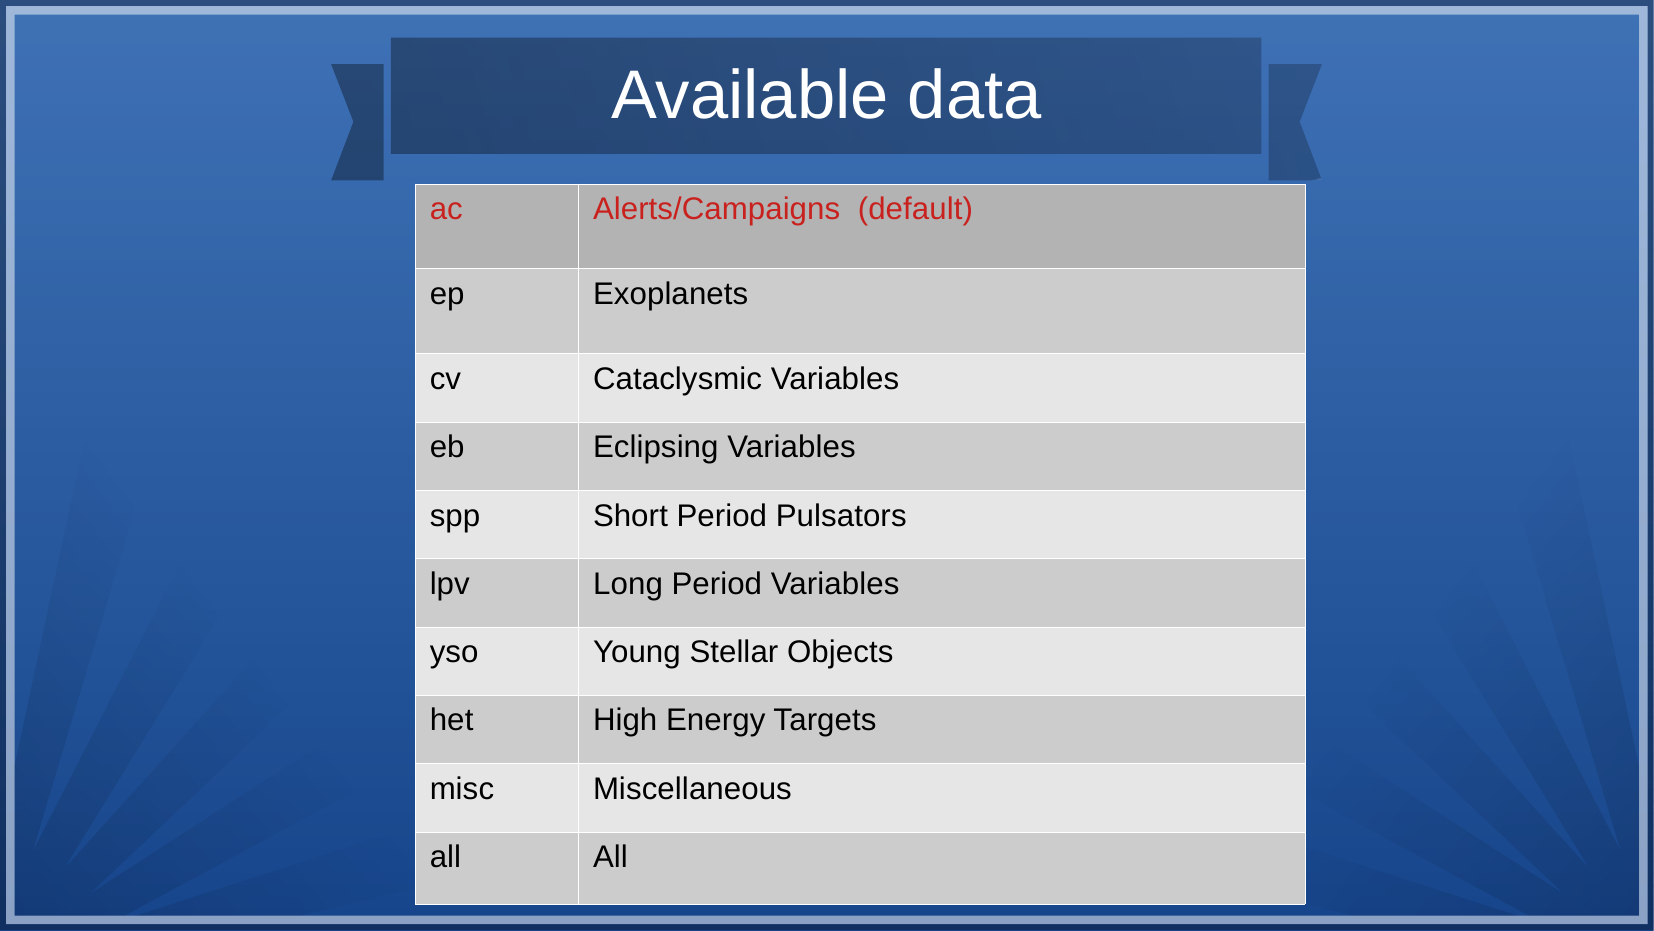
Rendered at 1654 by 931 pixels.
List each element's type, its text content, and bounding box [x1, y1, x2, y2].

table_cell Eclipsing Variables [579, 423, 1305, 490]
table_cell Miscellaneous [579, 764, 1305, 832]
table_cell Long Period Variables [579, 559, 1305, 627]
table_cell Short Period Pulsators [579, 491, 1305, 558]
table_cell lpv [416, 559, 578, 627]
table_cell yso [416, 628, 578, 695]
table_cell Exoplanets [579, 269, 1305, 353]
table_header Alerts/Campaigns (default) [579, 185, 1305, 268]
table_cell spp [416, 491, 578, 558]
table_cell all [416, 833, 578, 904]
table_cell het [416, 696, 578, 763]
title Available data [389, 35, 1264, 154]
table_cell eb [416, 423, 578, 490]
table_cell All [579, 833, 1305, 904]
table_cell ep [416, 269, 578, 353]
table_header ac [416, 185, 578, 268]
table_cell Young Stellar Objects [579, 628, 1305, 695]
table_cell cv [416, 354, 578, 422]
table_cell Cataclysmic Variables [579, 354, 1305, 422]
table_cell High Energy Targets [579, 696, 1305, 763]
table_cell misc [416, 764, 578, 832]
